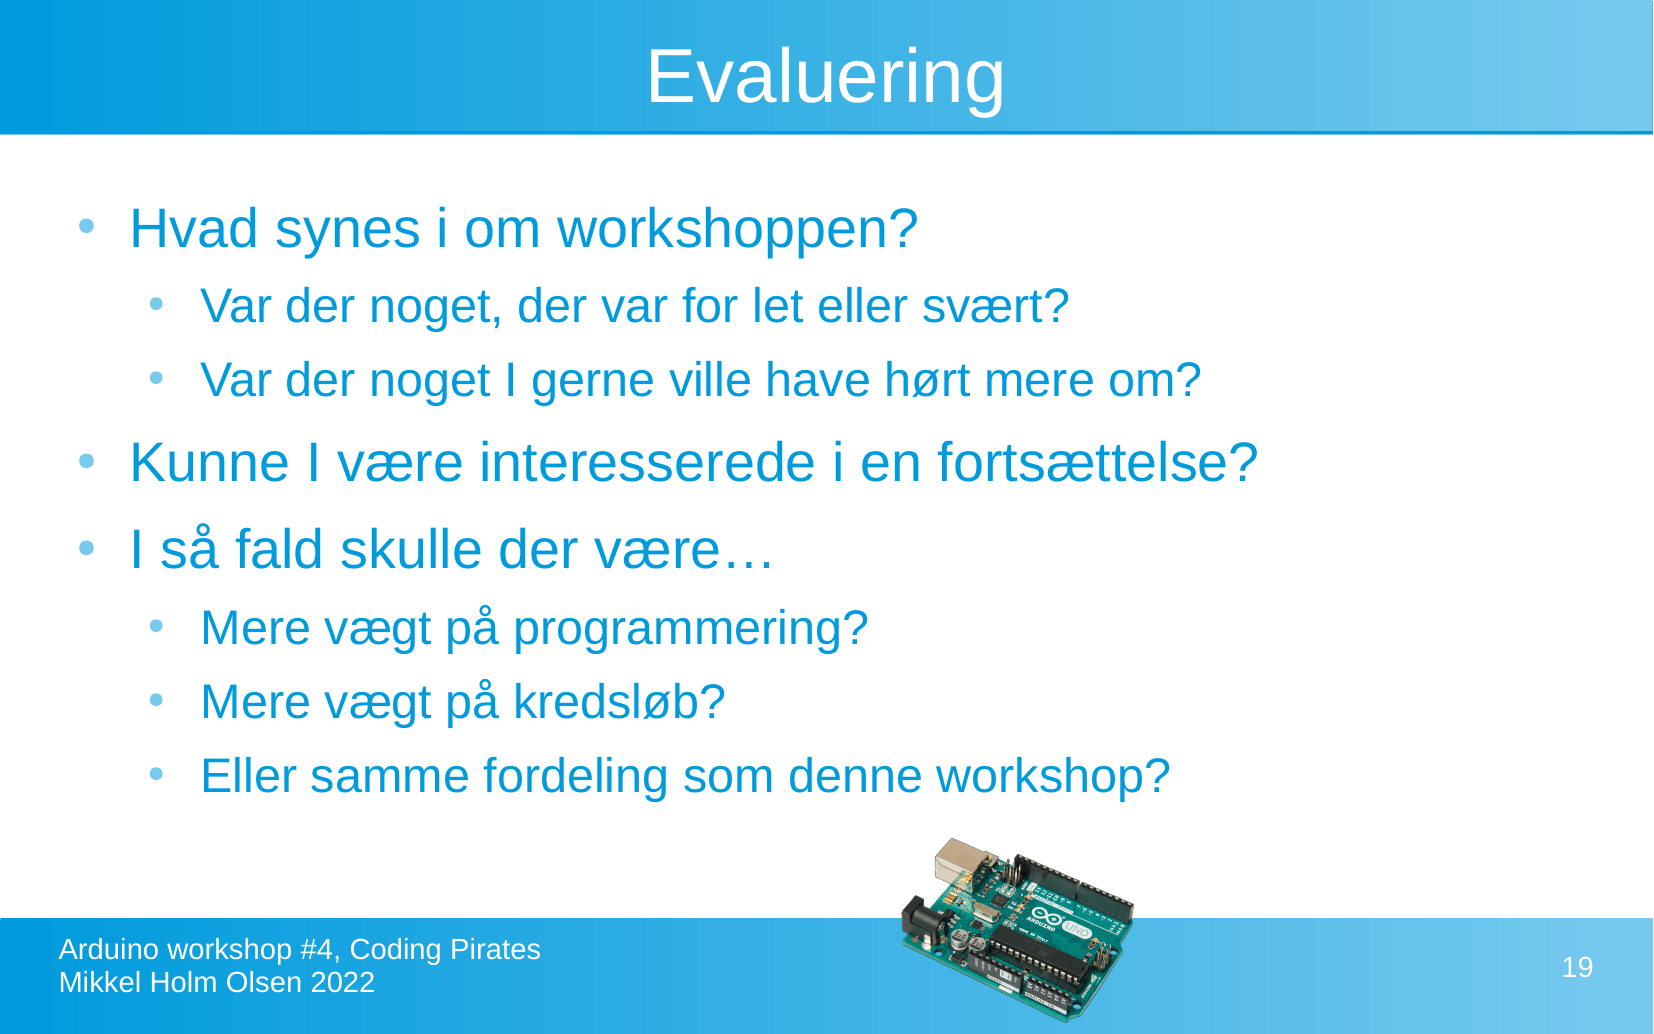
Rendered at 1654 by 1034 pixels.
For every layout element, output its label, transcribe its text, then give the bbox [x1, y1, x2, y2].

list Hvad synes i om workshoppen? Var der noget, der var for let eller svært? Var der noget I gerne ville have hørt mere om? Kunne I være interesserede i en fortsættelse? I så fald skulle der være… Mere vægt på programmering? Mere vægt på kredsløb? Eller samme fordeling som denne workshop? [58, 196, 1594, 854]
title Evaluering [58, 32, 1594, 120]
picture [900, 854, 1138, 1024]
